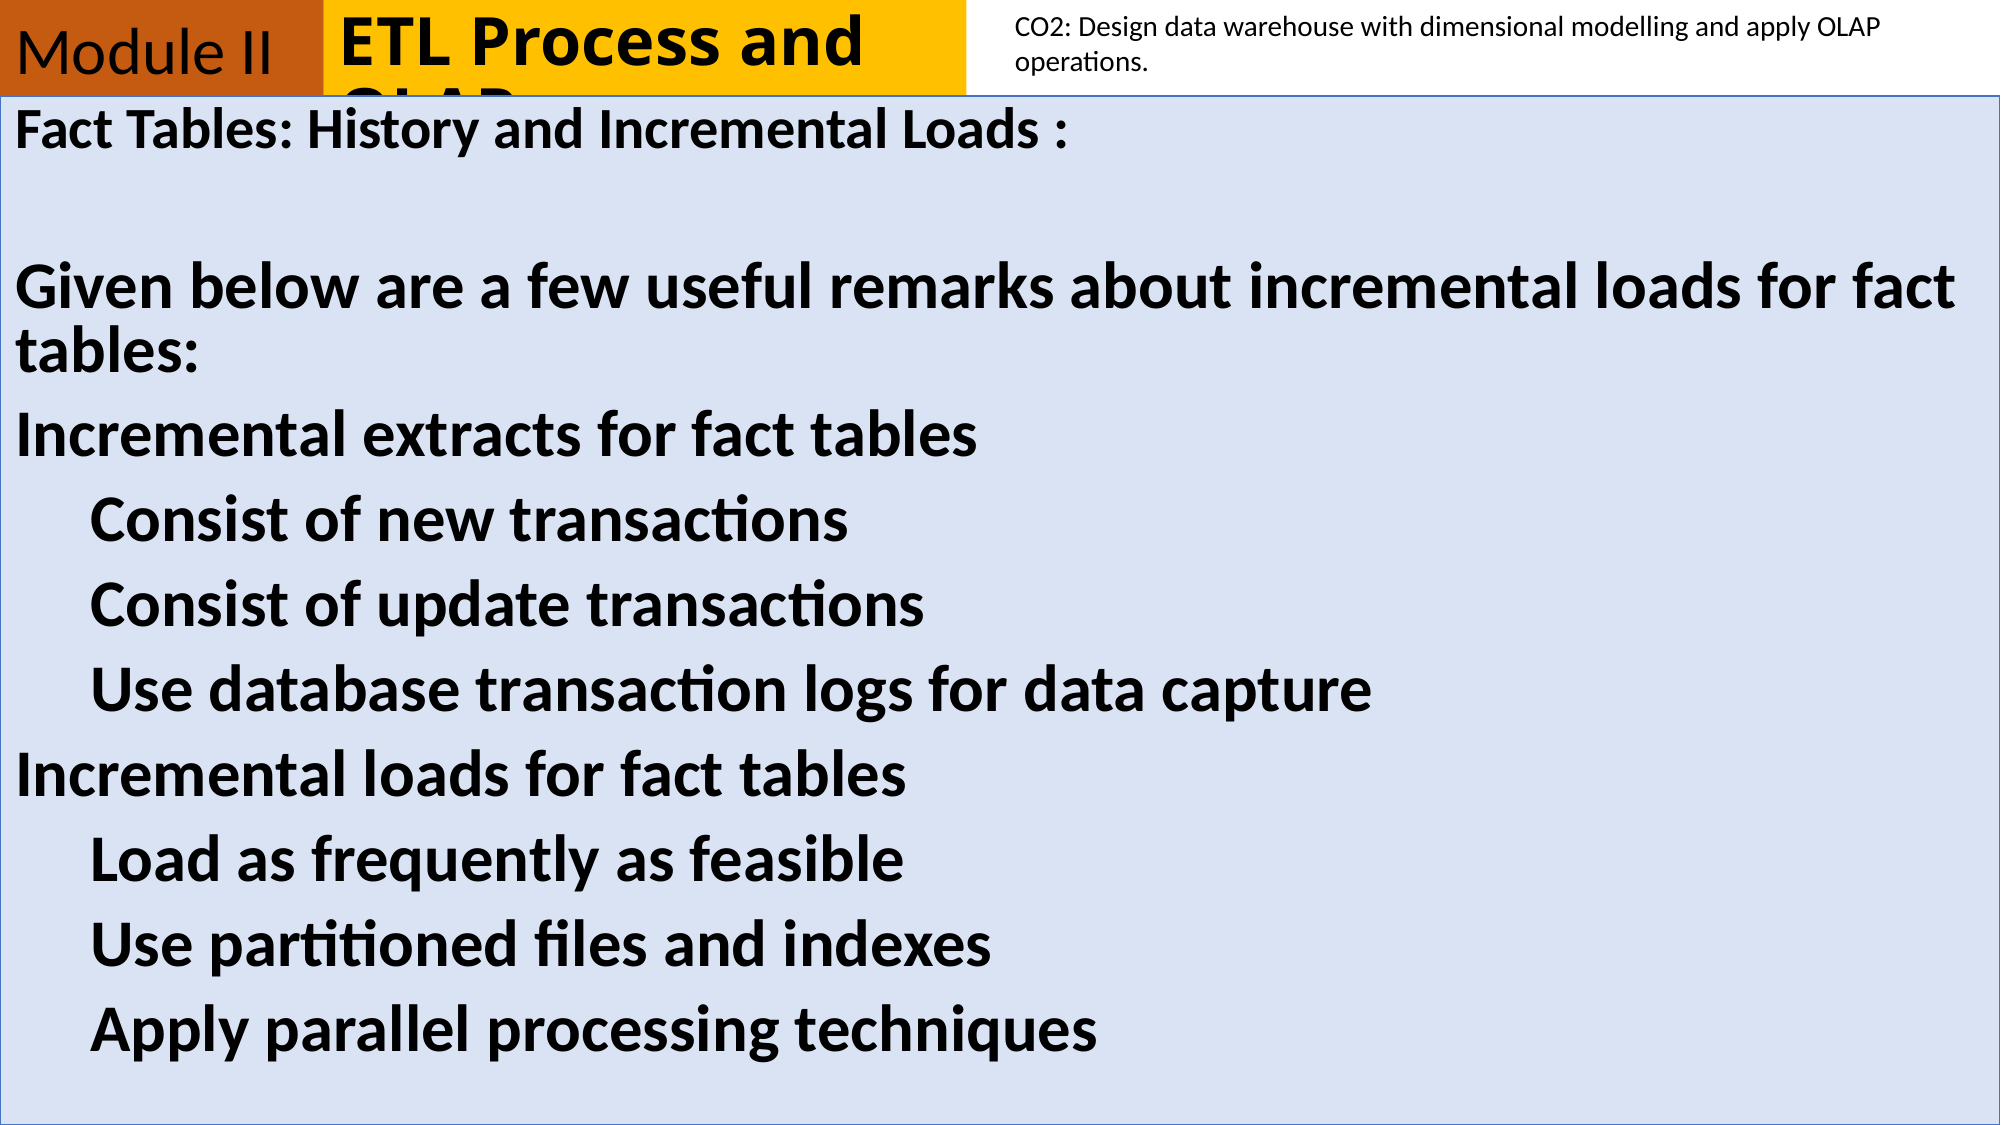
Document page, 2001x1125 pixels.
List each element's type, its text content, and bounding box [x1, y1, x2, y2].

text_box Module II [0, 0, 324, 96]
text_box CO2: Design data warehouse with dimensional modelling and apply OLAP operations. [999, 0, 2000, 122]
subtitle Fact Tables: History and Incremental Loads : Given below are a few useful remarks about incremental loads for fact tables: Incremental extracts for fact tables Consist of new transactions Consist of update transactions Use database transaction logs for data capture Incremental loads for fact tables Load as frequently as feasible Use partitioned files and indexes Apply parallel processing techniques [0, 95, 2000, 1125]
title ETL Process and OLAP: [324, 0, 967, 95]
